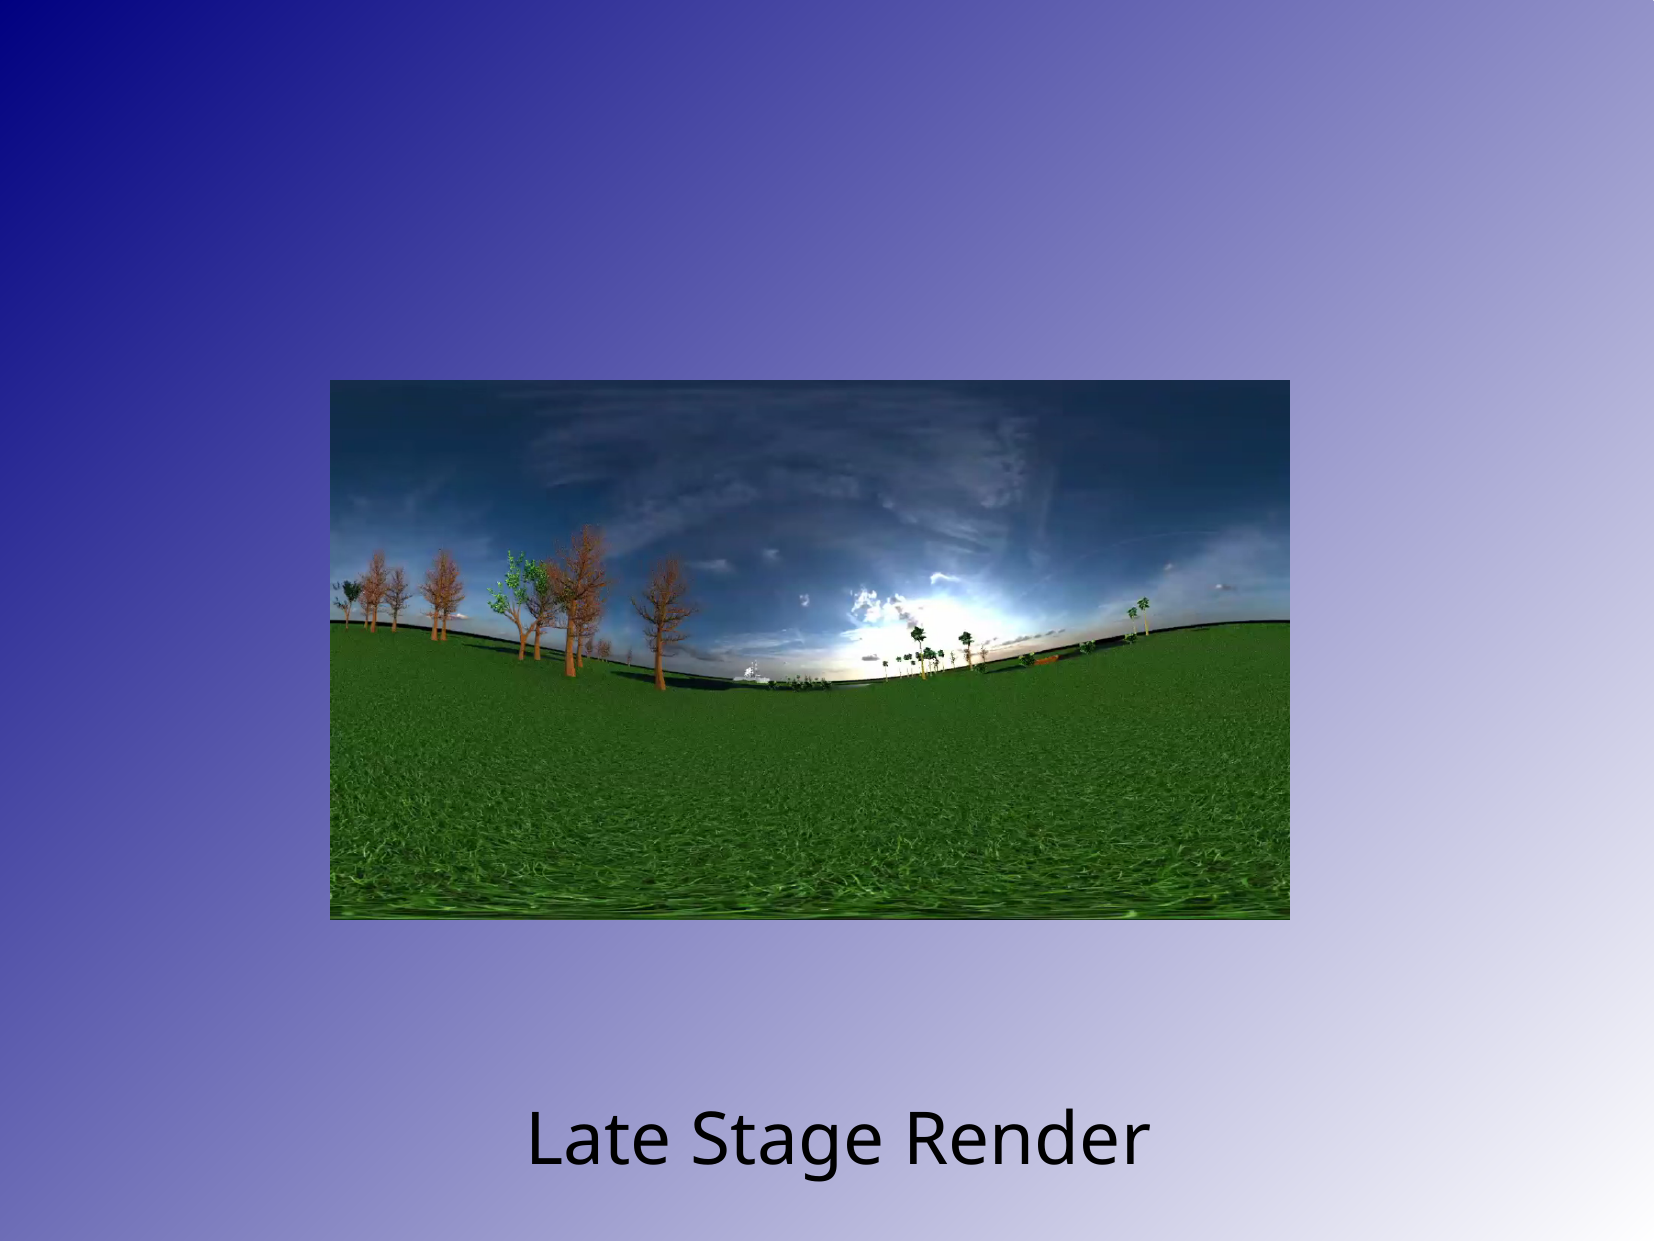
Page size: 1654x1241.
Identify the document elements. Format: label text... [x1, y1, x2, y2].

picture [330, 380, 1290, 920]
title Late Stage Render [94, 1033, 1583, 1241]
